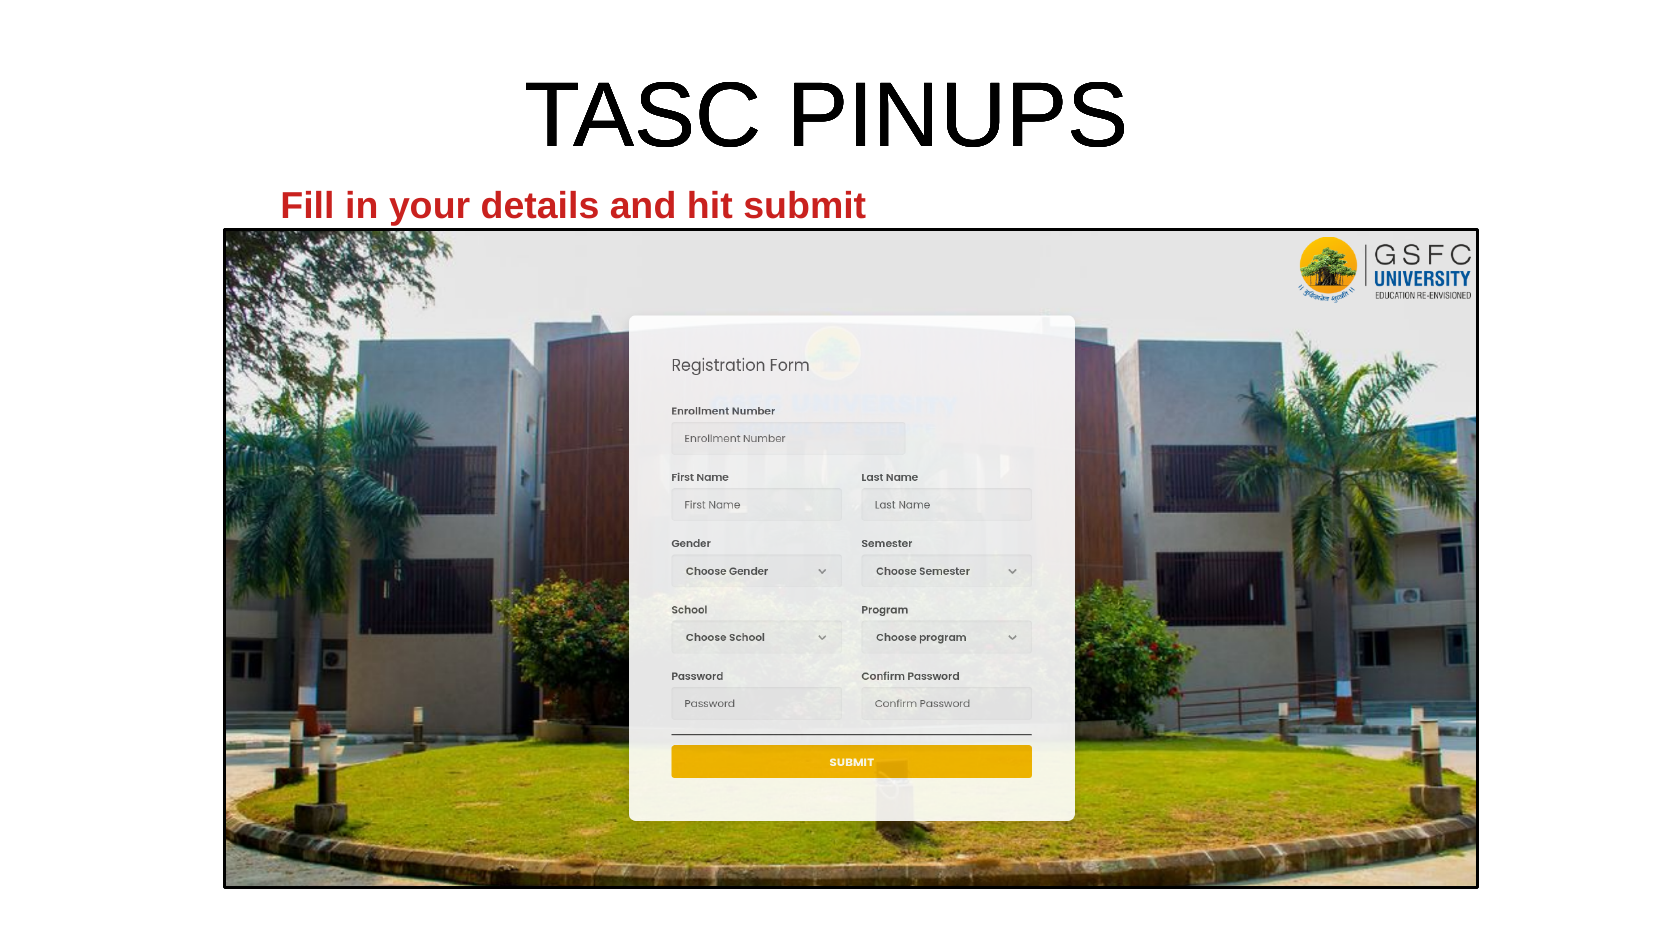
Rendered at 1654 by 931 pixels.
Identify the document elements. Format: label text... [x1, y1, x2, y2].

text_box Fill in your details and hit submit [265, 177, 1241, 234]
picture [226, 230, 1477, 886]
title TASC PINUPS [82, 37, 1571, 193]
